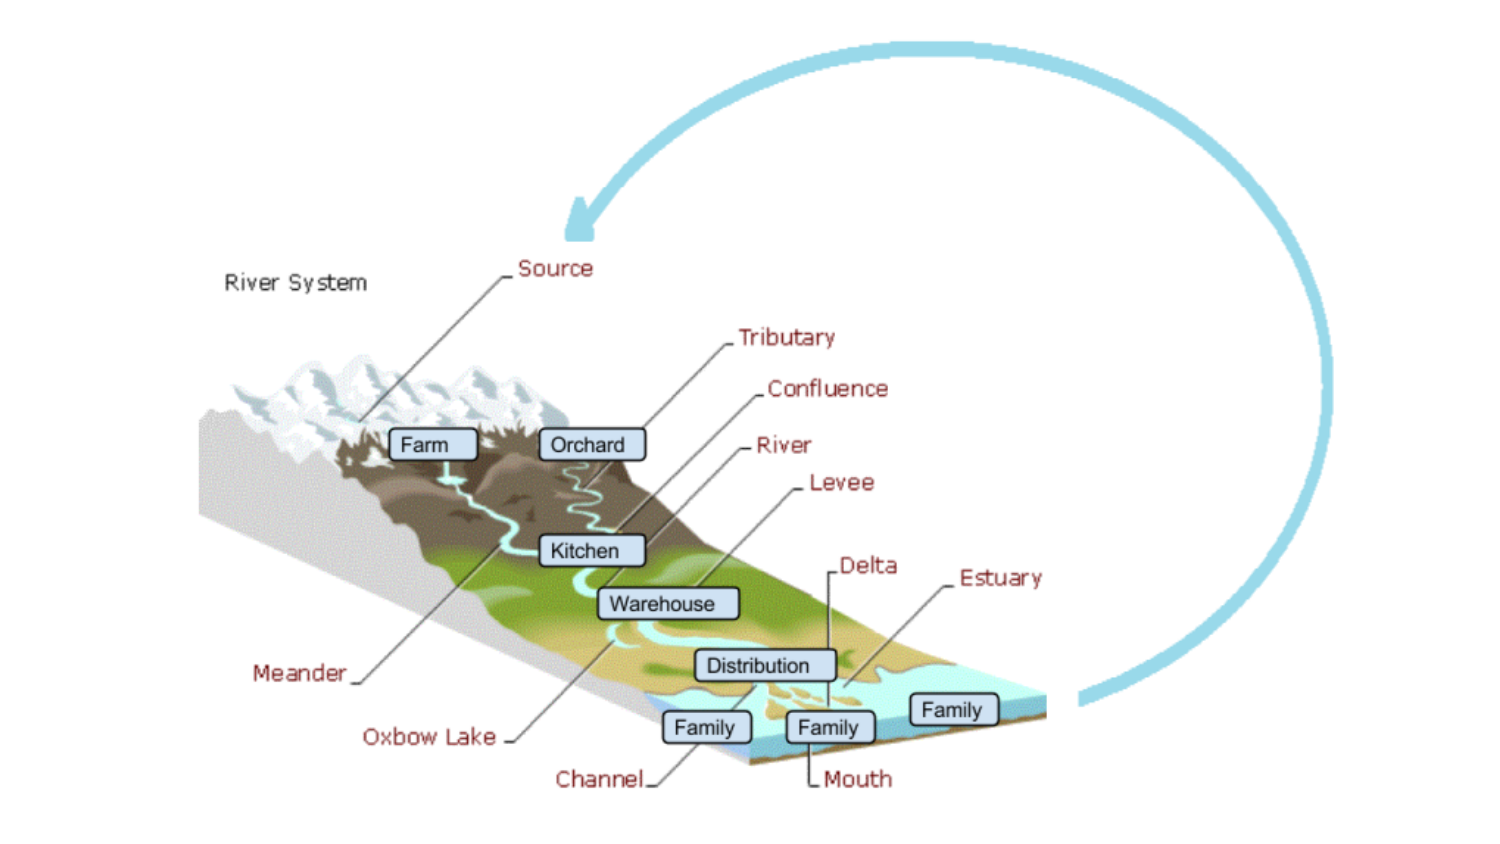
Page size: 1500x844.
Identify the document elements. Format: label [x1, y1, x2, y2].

picture [24, 24, 1437, 819]
